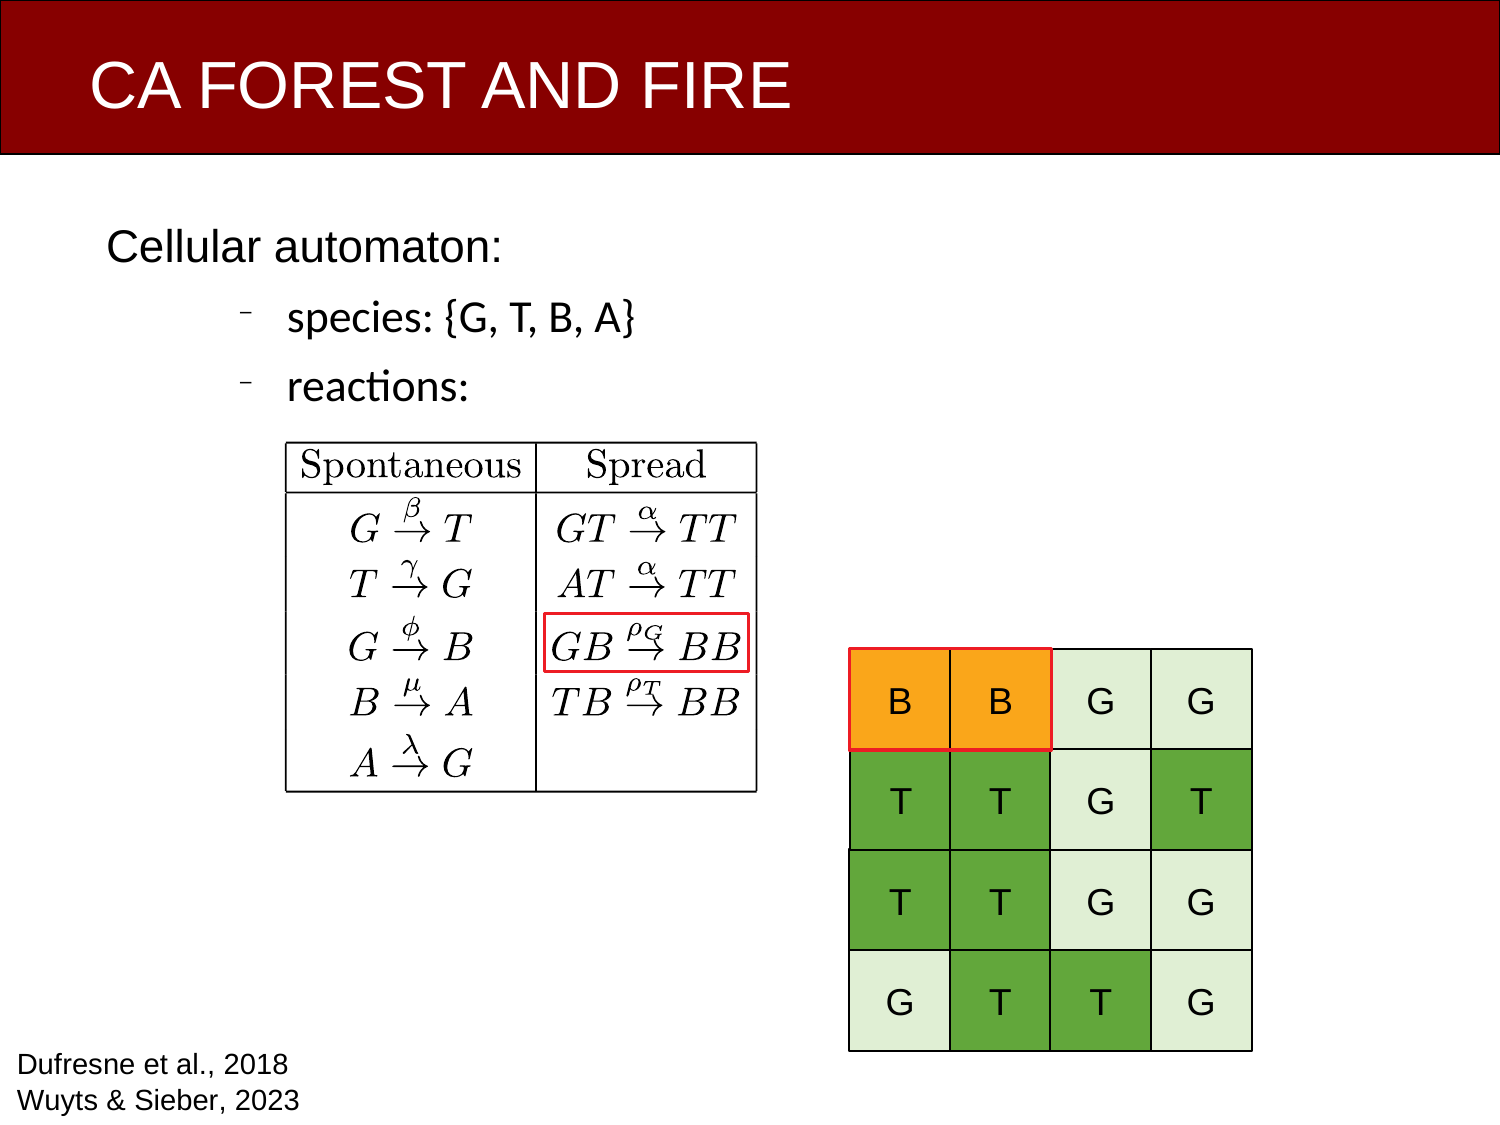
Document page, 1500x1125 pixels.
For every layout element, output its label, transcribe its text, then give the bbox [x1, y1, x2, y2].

text_box Dufresne et al., 2018 Wuyts & Sieber, 2023 [2, 1038, 442, 1125]
text_box G [1150, 952, 1252, 1052]
title CA FOREST AND FIRE [74, 3, 1425, 160]
list Cellular automaton: species: {G, T, B, A} reactions: [75, 209, 1425, 952]
text_box T [949, 952, 1050, 1052]
text_box G [849, 952, 949, 1052]
text_box [0, 0, 1500, 154]
text_box T [1050, 952, 1150, 1052]
